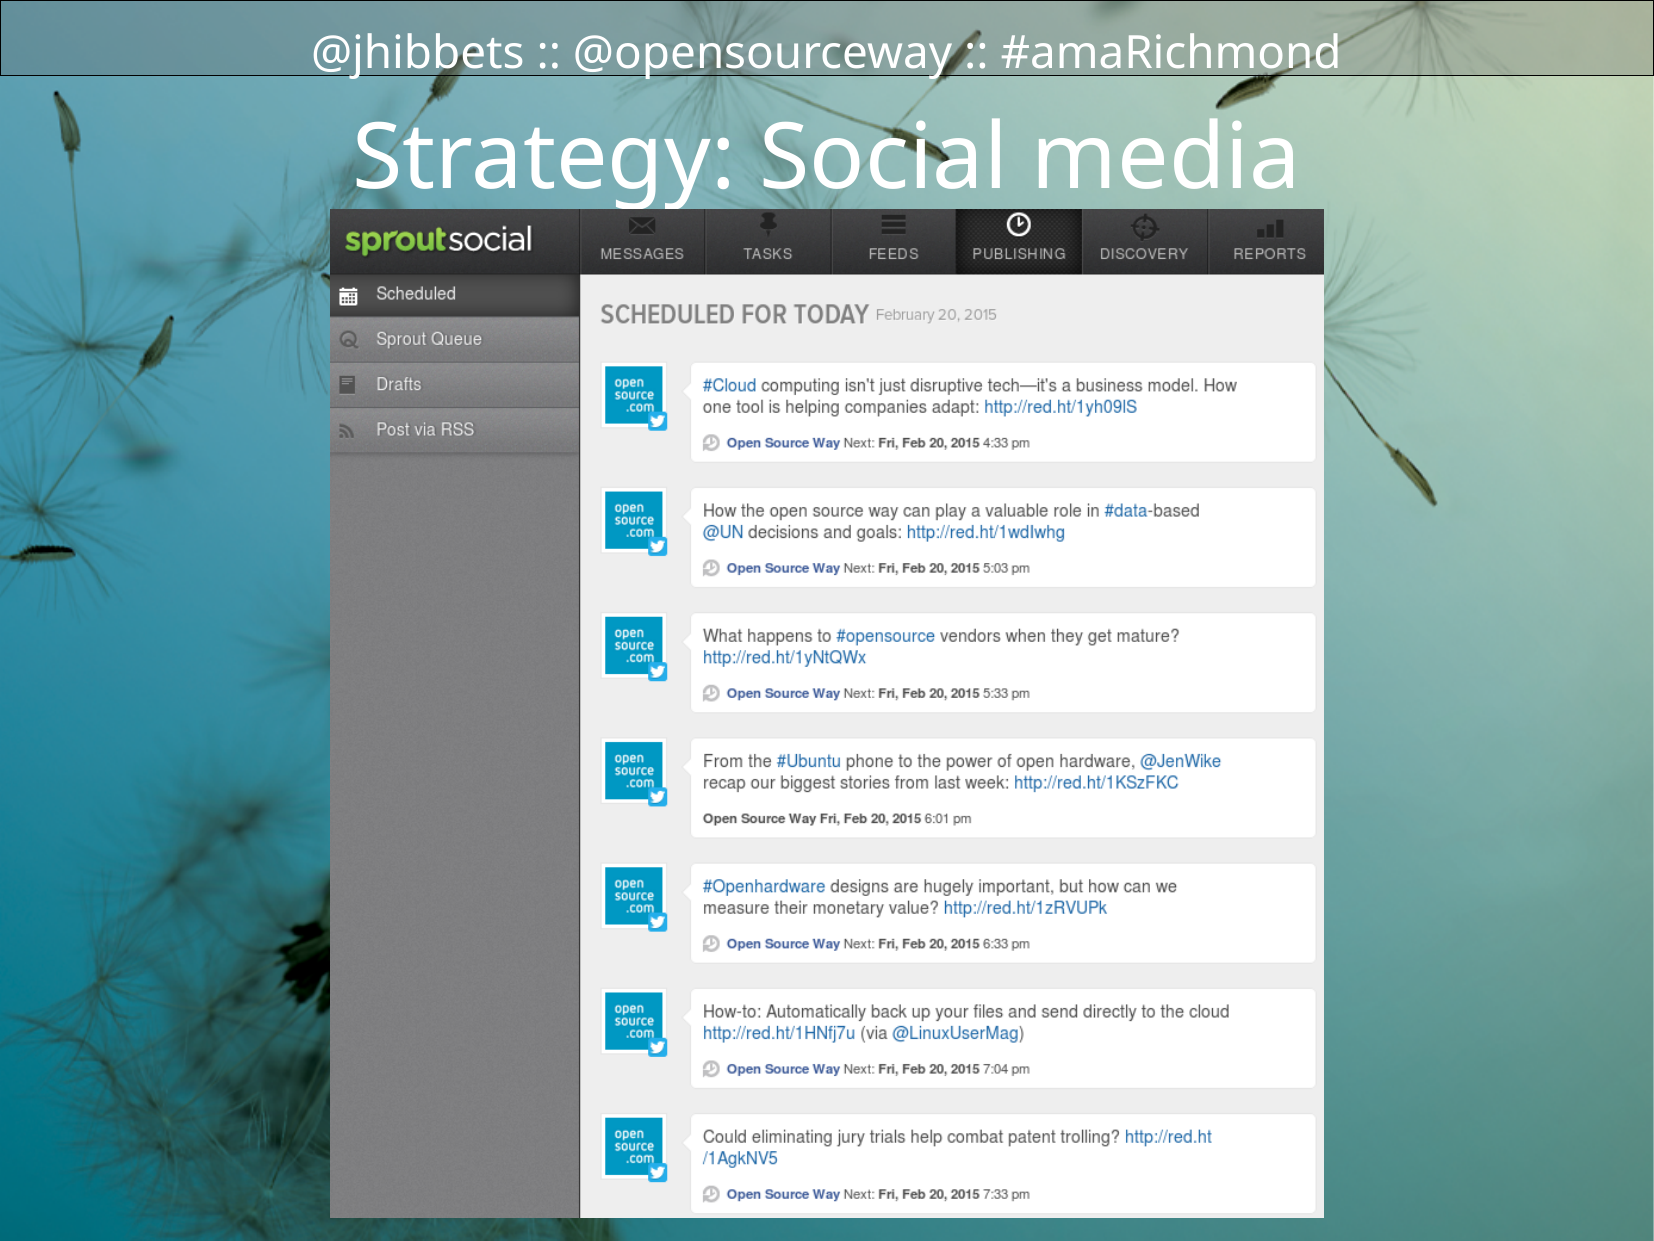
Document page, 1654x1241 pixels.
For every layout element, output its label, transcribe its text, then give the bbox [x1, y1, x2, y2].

picture [0, 76, 1654, 1241]
title Strategy: Social media [82, 49, 1571, 257]
